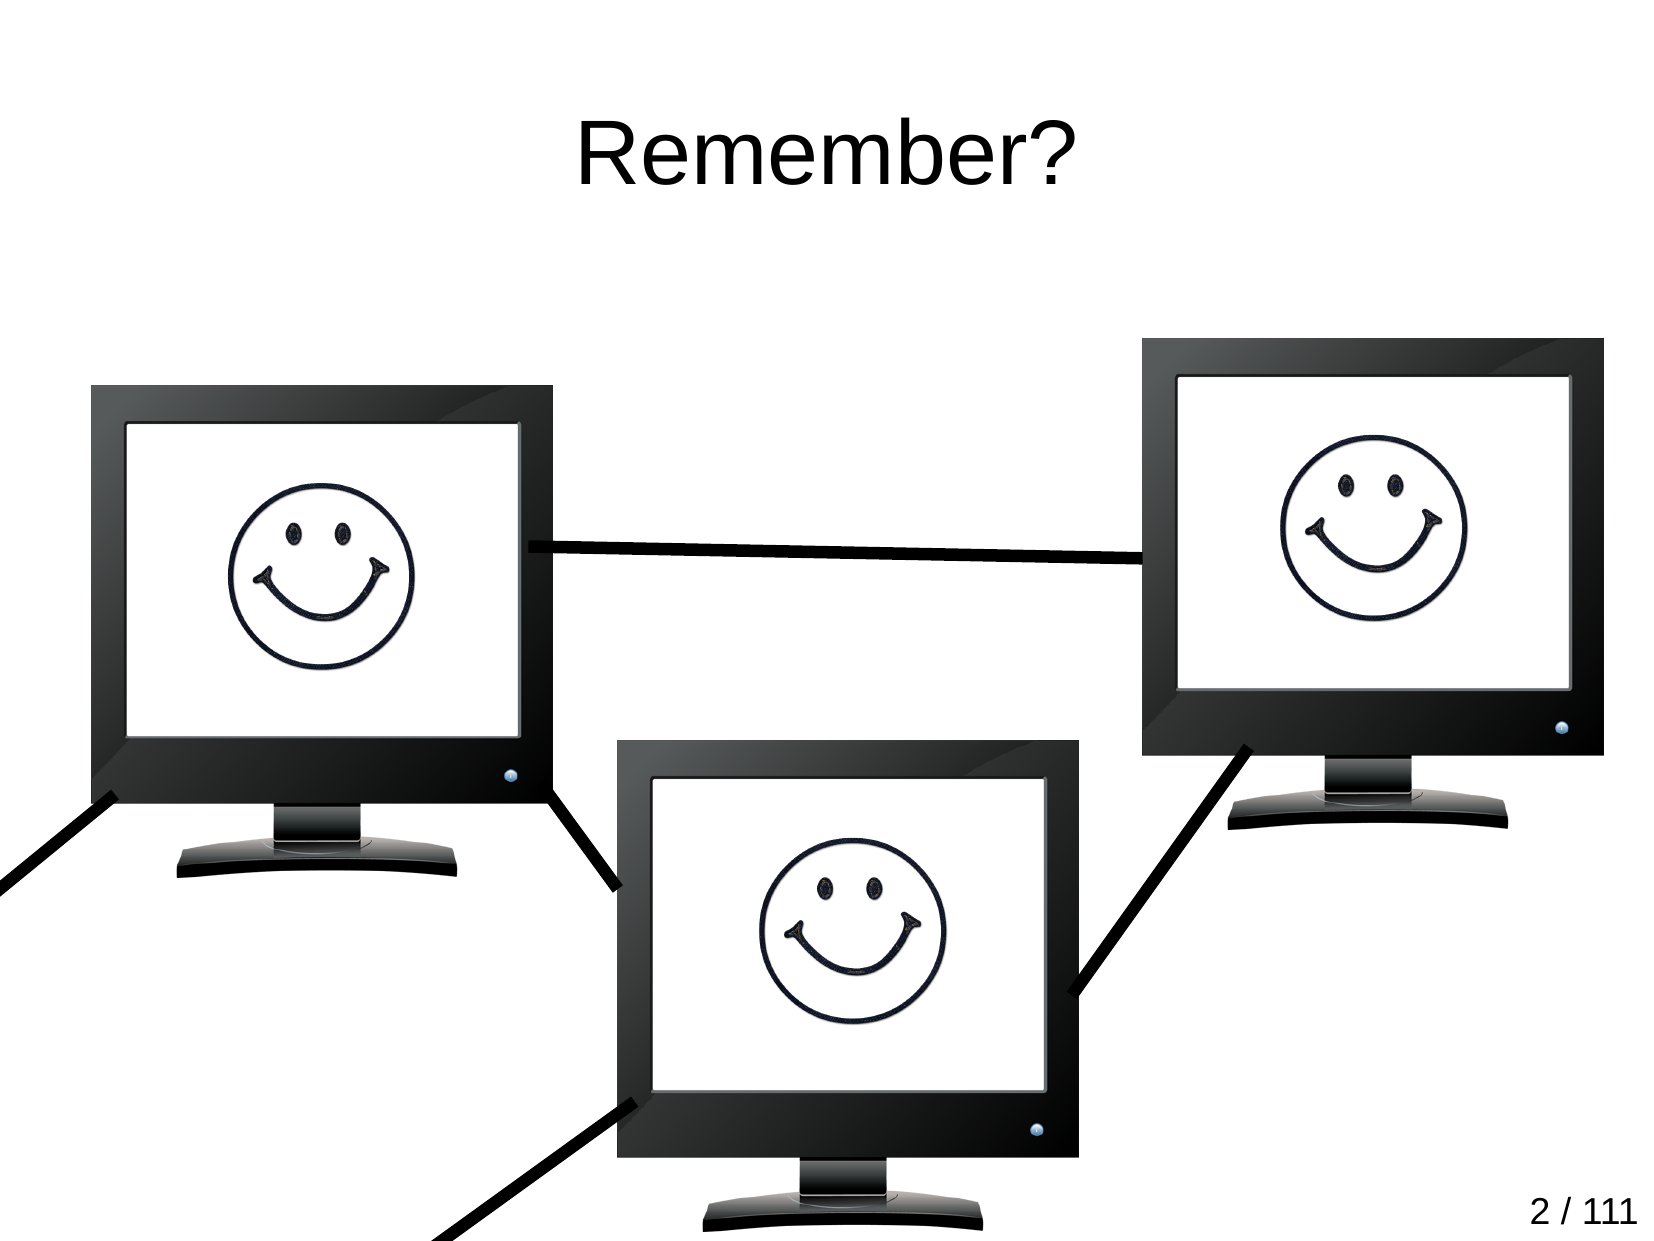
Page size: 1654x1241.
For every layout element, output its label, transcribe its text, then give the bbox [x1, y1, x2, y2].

text_box [705, 782, 1013, 1019]
title Remember? [82, 49, 1571, 257]
picture [1142, 338, 1604, 830]
picture [617, 740, 1079, 1232]
text_box [1213, 381, 1521, 618]
picture [91, 385, 553, 878]
text_box [162, 428, 470, 665]
text_box <number> / 111 [1380, 1183, 1654, 1241]
